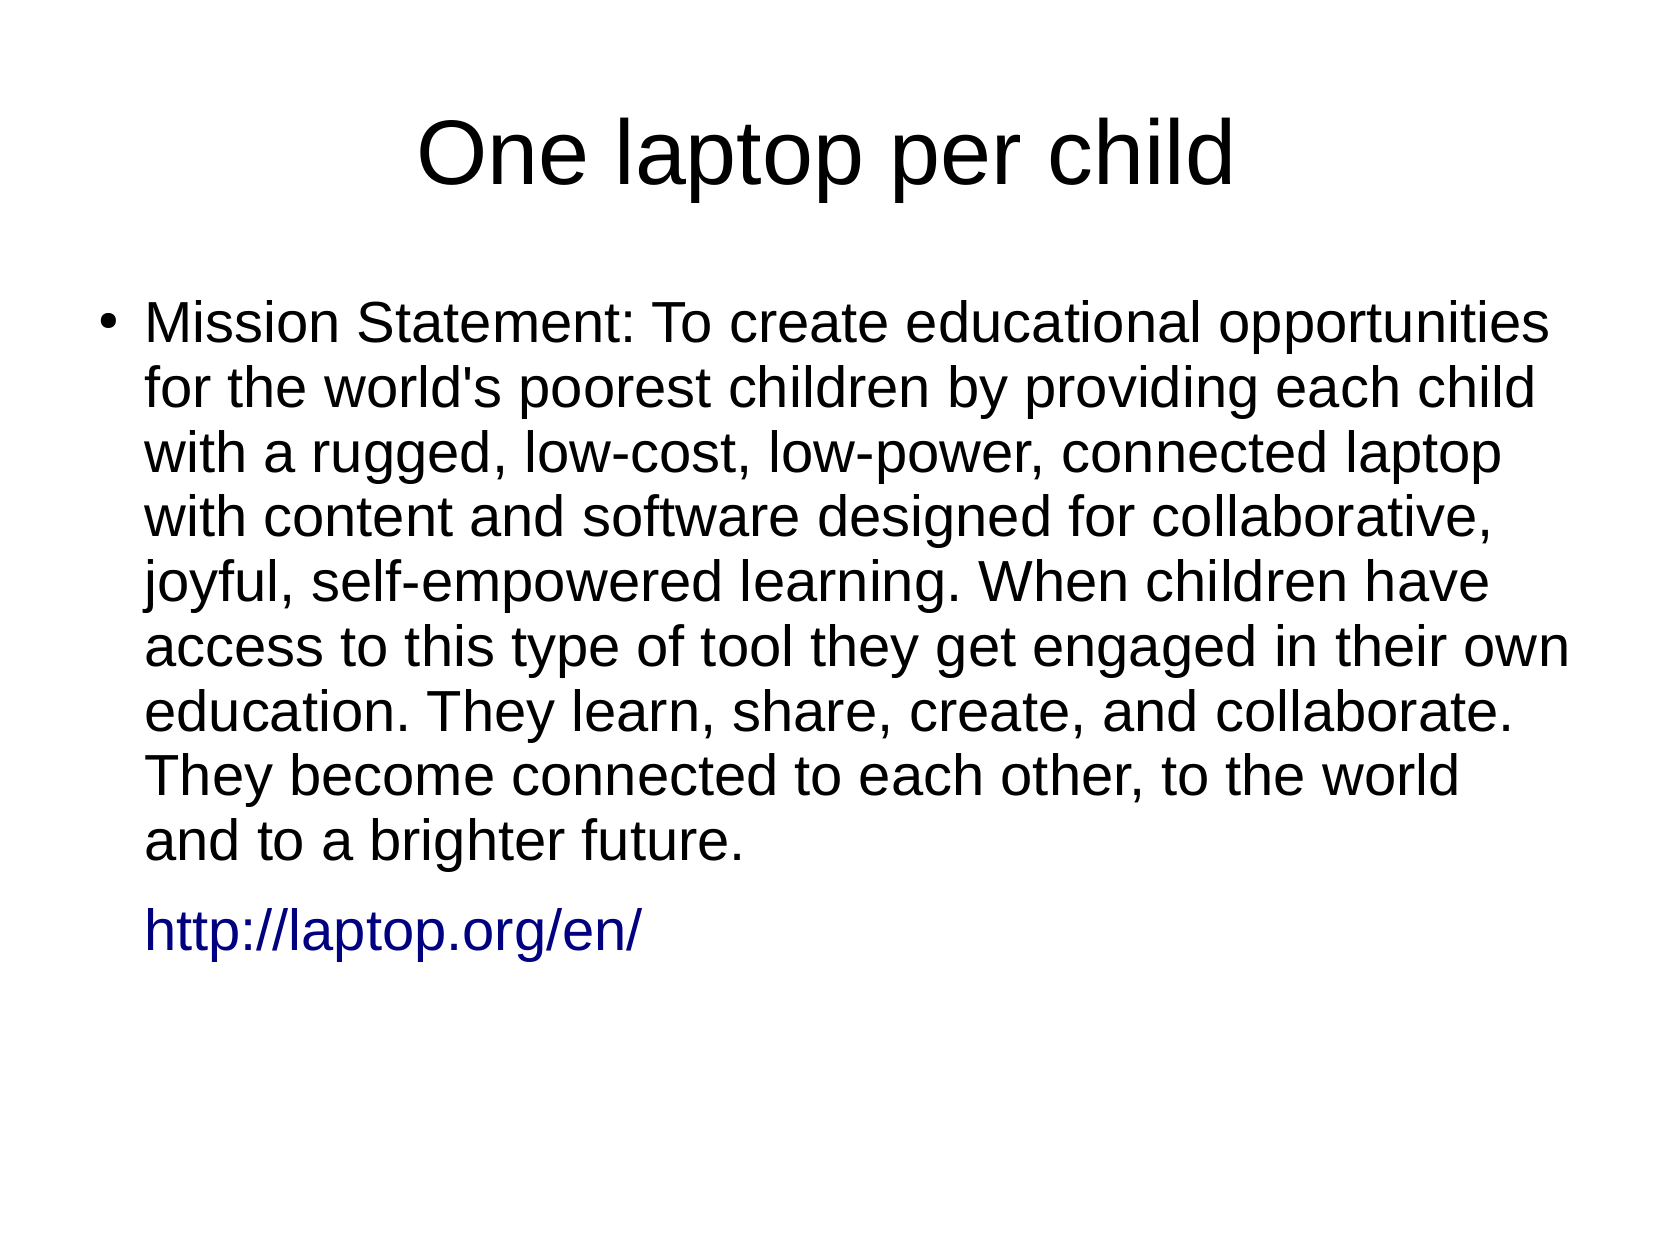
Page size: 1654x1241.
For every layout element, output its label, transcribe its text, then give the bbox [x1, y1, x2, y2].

list Mission Statement: To create educational opportunities for the world's poorest children by providing each child with a rugged, low-cost, low-power, connected laptop with content and software designed for collaborative, joyful, self-empowered learning. When children have access to this type of tool they get engaged in their own education. They learn, share, create, and collaborate. They become connected to each other, to the world and to a brighter future. http://laptop.org/en/ [82, 290, 1571, 1010]
title One laptop per child [82, 49, 1571, 257]
